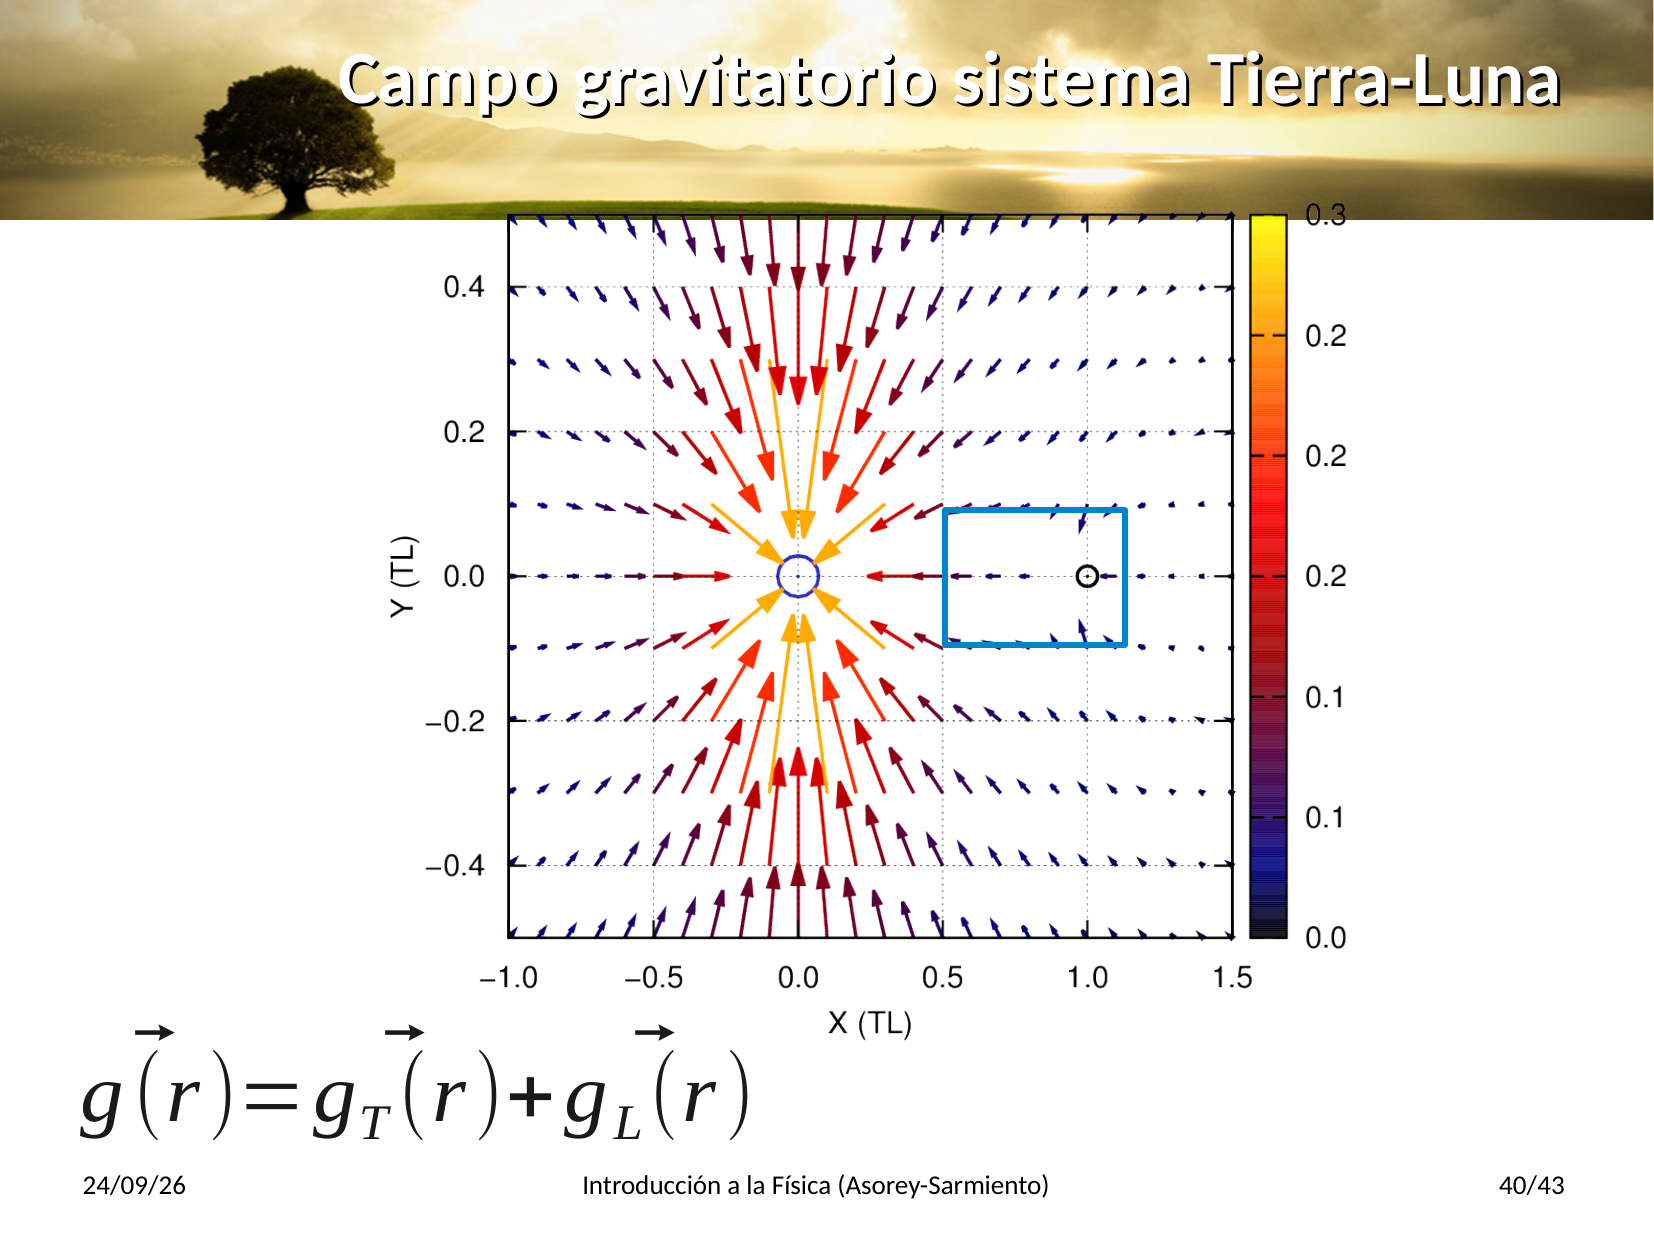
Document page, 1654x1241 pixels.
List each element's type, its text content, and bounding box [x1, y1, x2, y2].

chart [71, 1020, 761, 1151]
title Campo gravitatorio sistema Tierra-Luna [75, 19, 1564, 151]
picture [0, 0, 1654, 1141]
